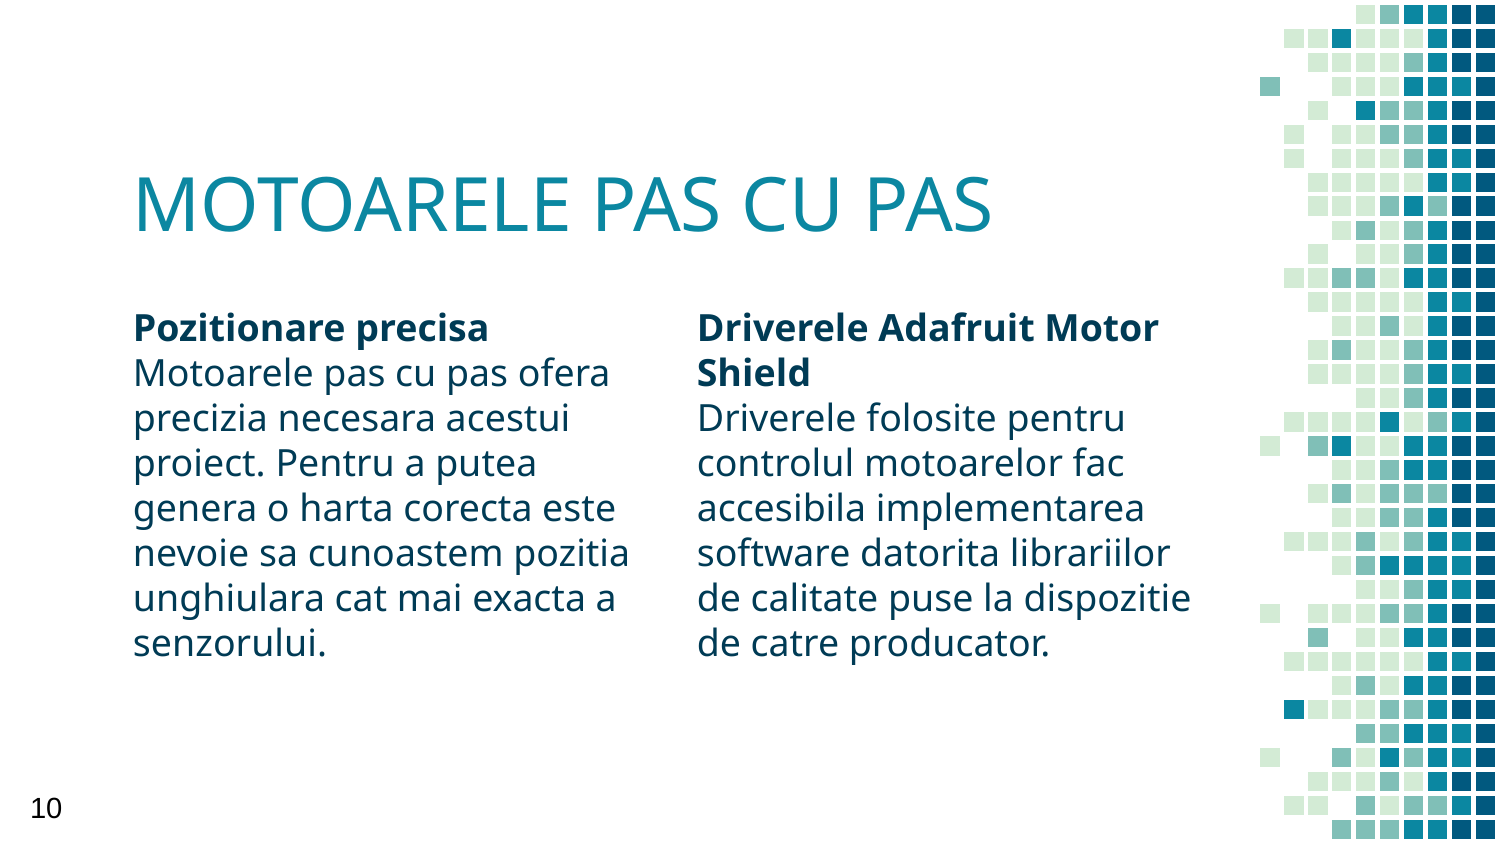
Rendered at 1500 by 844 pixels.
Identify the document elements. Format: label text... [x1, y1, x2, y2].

list Pozitionare precisa Motoarele pas cu pas ofera precizia necesara acestui proiect. Pentru a putea genera o harta corecta este nevoie sa cunoastem pozitia unghiulara cat mai exacta a senzorului. [117, 289, 650, 796]
slide_number <number> [15, 774, 105, 839]
list Driverele Adafruit Motor Shield Driverele folosite pentru controlul motoarelor fac accesibila implementarea software datorita librariilor de calitate puse la dispozitie de catre producator. [681, 289, 1214, 796]
title MOTOARELE PAS CU PAS [117, 121, 1227, 262]
